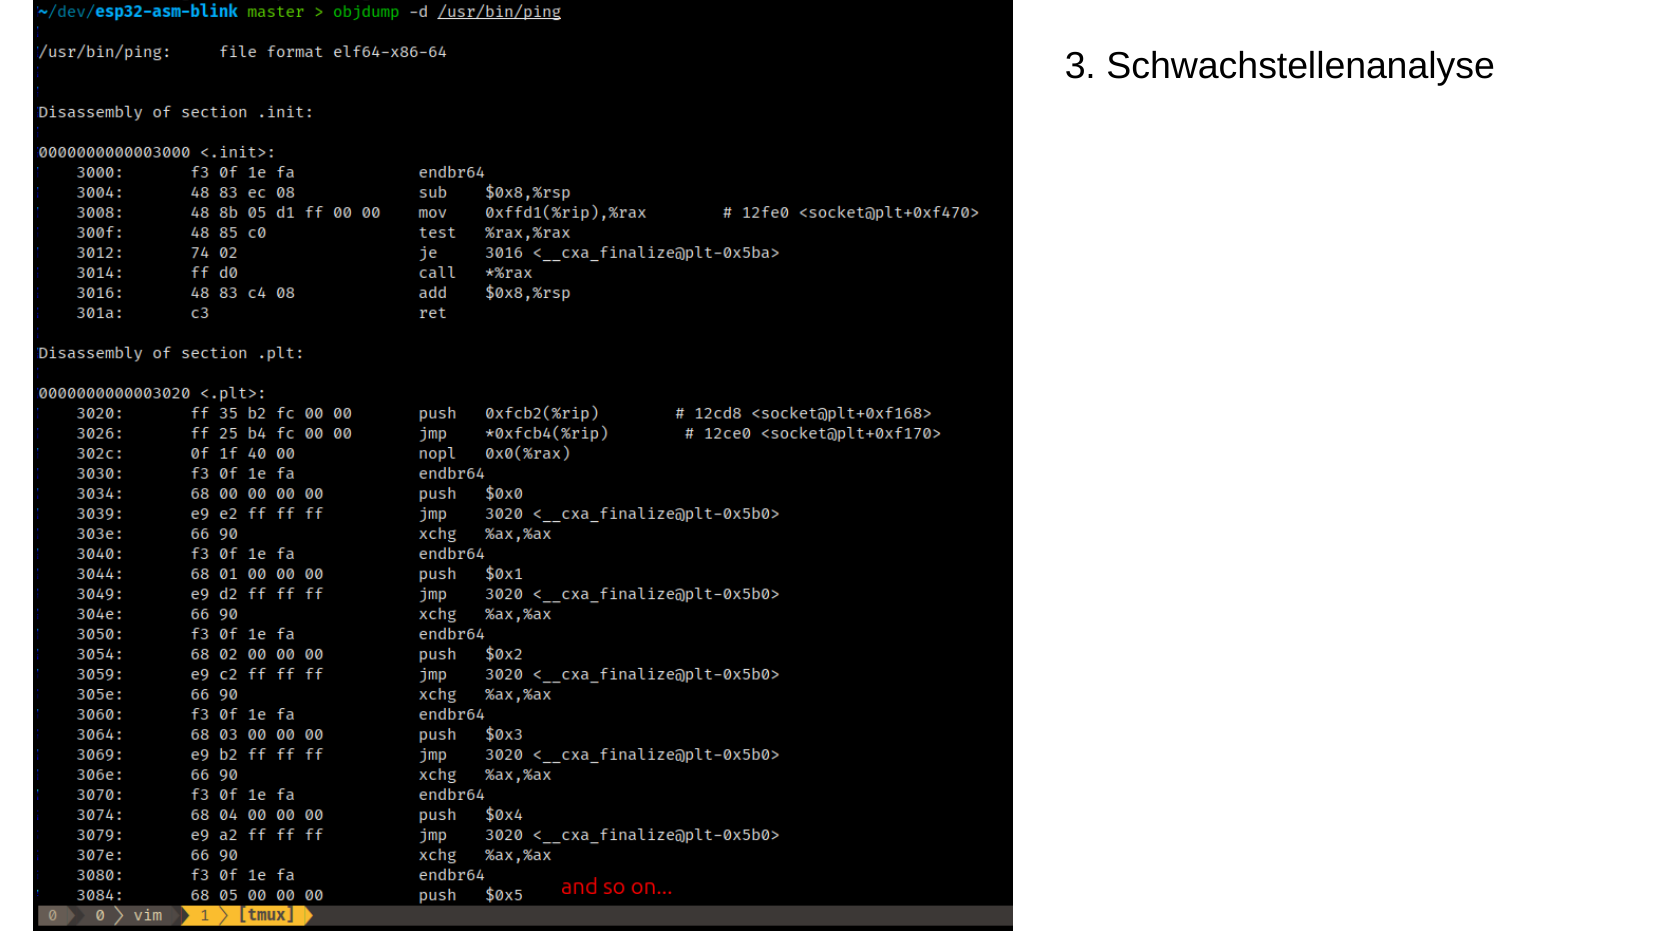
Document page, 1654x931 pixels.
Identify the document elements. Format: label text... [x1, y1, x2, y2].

picture [33, 0, 1013, 931]
text_box 3. Schwachstellenanalyse [1050, 37, 1576, 162]
